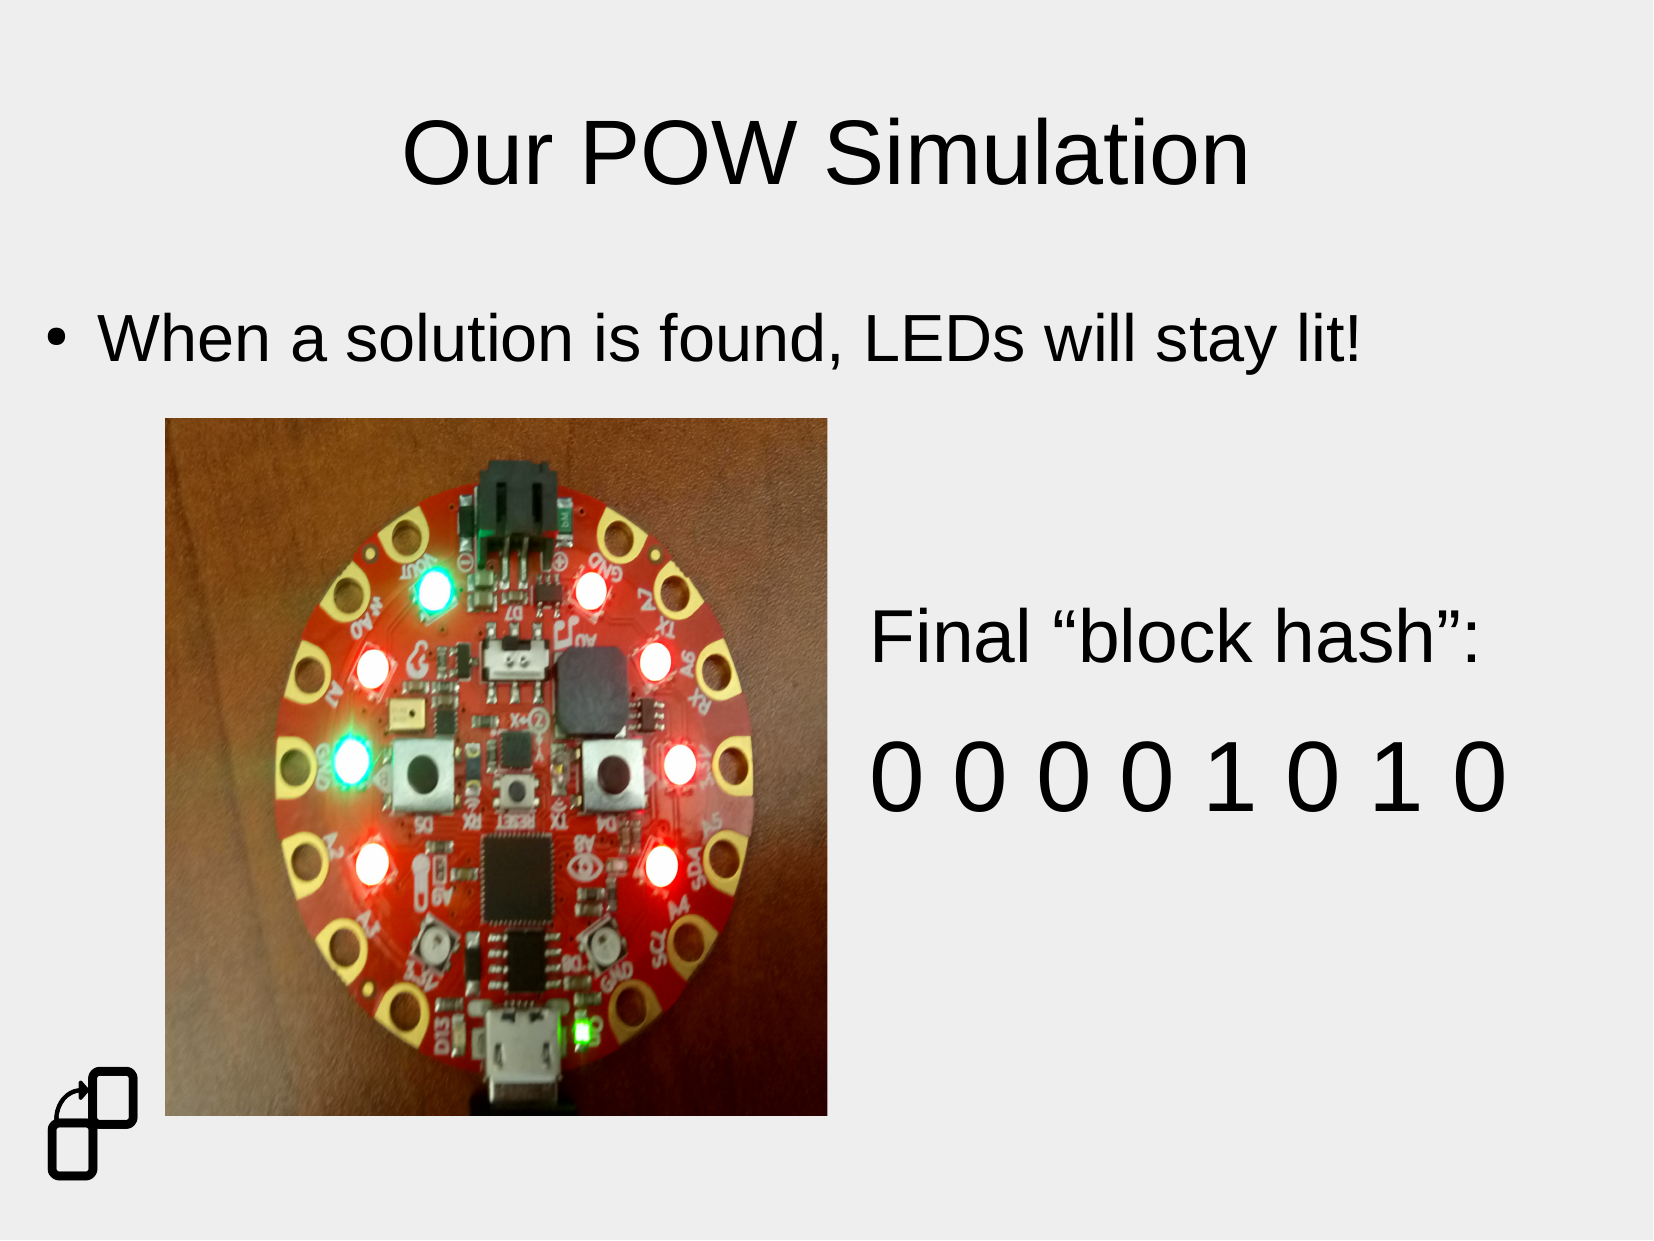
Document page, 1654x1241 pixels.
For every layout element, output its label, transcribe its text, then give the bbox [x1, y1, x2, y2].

list When a solution is found, LEDs will stay lit! [26, 300, 1516, 1021]
picture [30, 1062, 153, 1186]
text_box Final “block hash”: 0 0 0 0 1 0 1 0 [855, 587, 1546, 841]
picture [165, 418, 828, 1116]
title Our POW Simulation [82, 49, 1571, 257]
